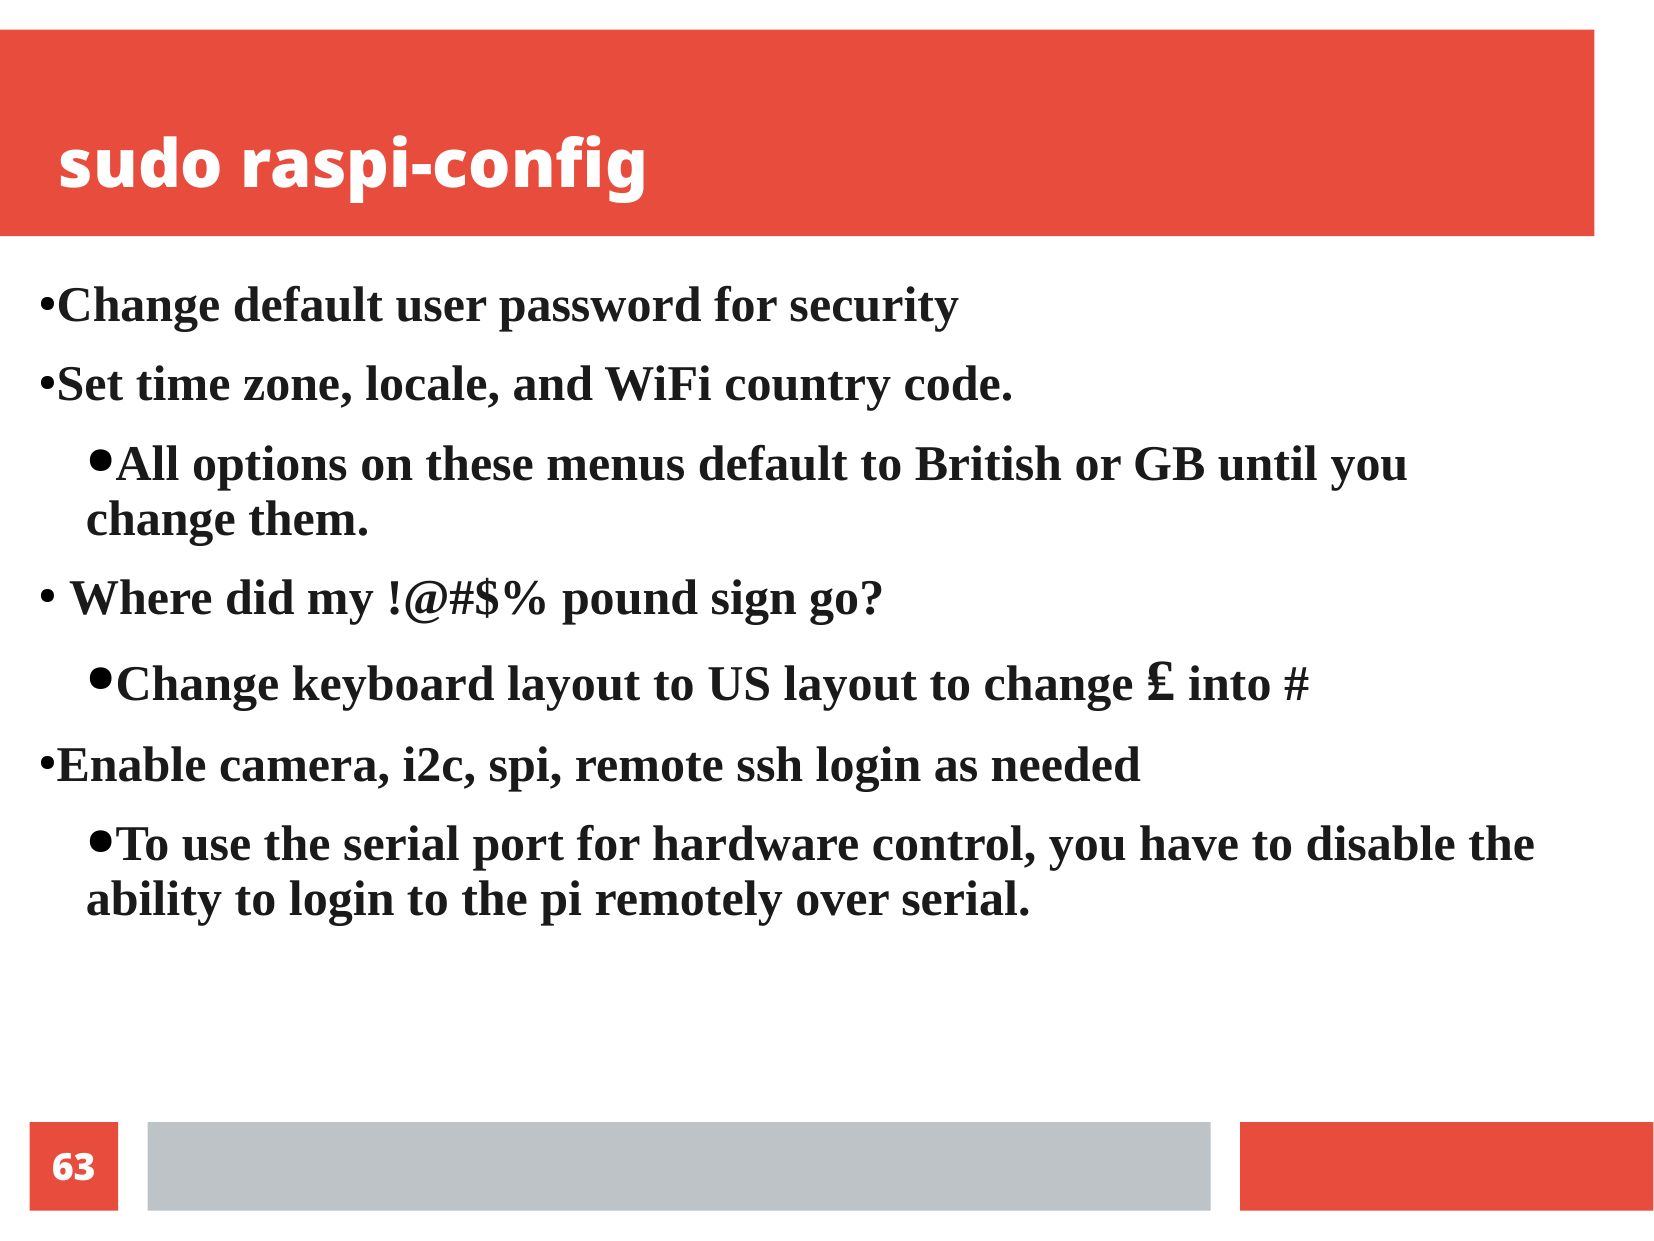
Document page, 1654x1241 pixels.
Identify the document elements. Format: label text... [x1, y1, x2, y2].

title sudo raspi-config [59, 59, 1595, 207]
list Change default user password for security Set time zone, locale, and WiFi country code. All options on these menus default to British or GB until you change them. Where did my !@#$% pound sign go? Change keyboard layout to US layout to change ₤ into # Enable camera, i2c, spi, remote ssh login as needed To use the serial port for hardware control, you have to disable the ability to login to the pi remotely over serial. [38, 277, 1545, 1045]
